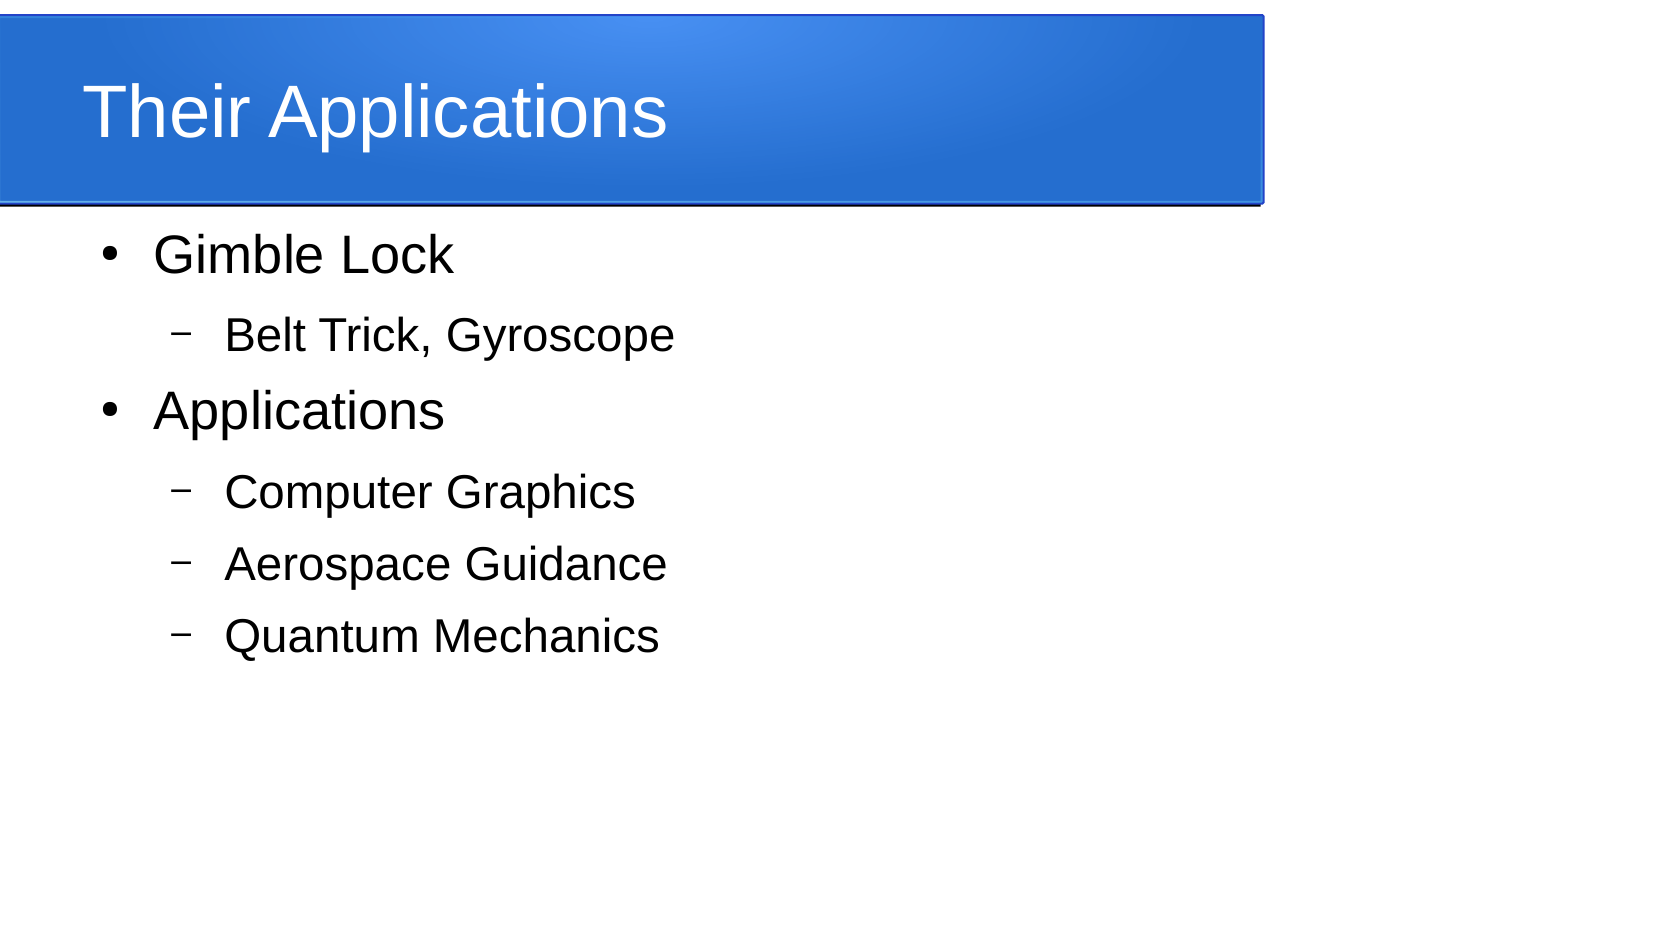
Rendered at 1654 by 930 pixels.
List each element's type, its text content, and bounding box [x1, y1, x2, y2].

title Their Applications [82, 35, 1234, 189]
list Gimble Lock Belt Trick, Gyroscope Applications Computer Graphics Aerospace Guidance Quantum Mechanics [82, 224, 1571, 764]
